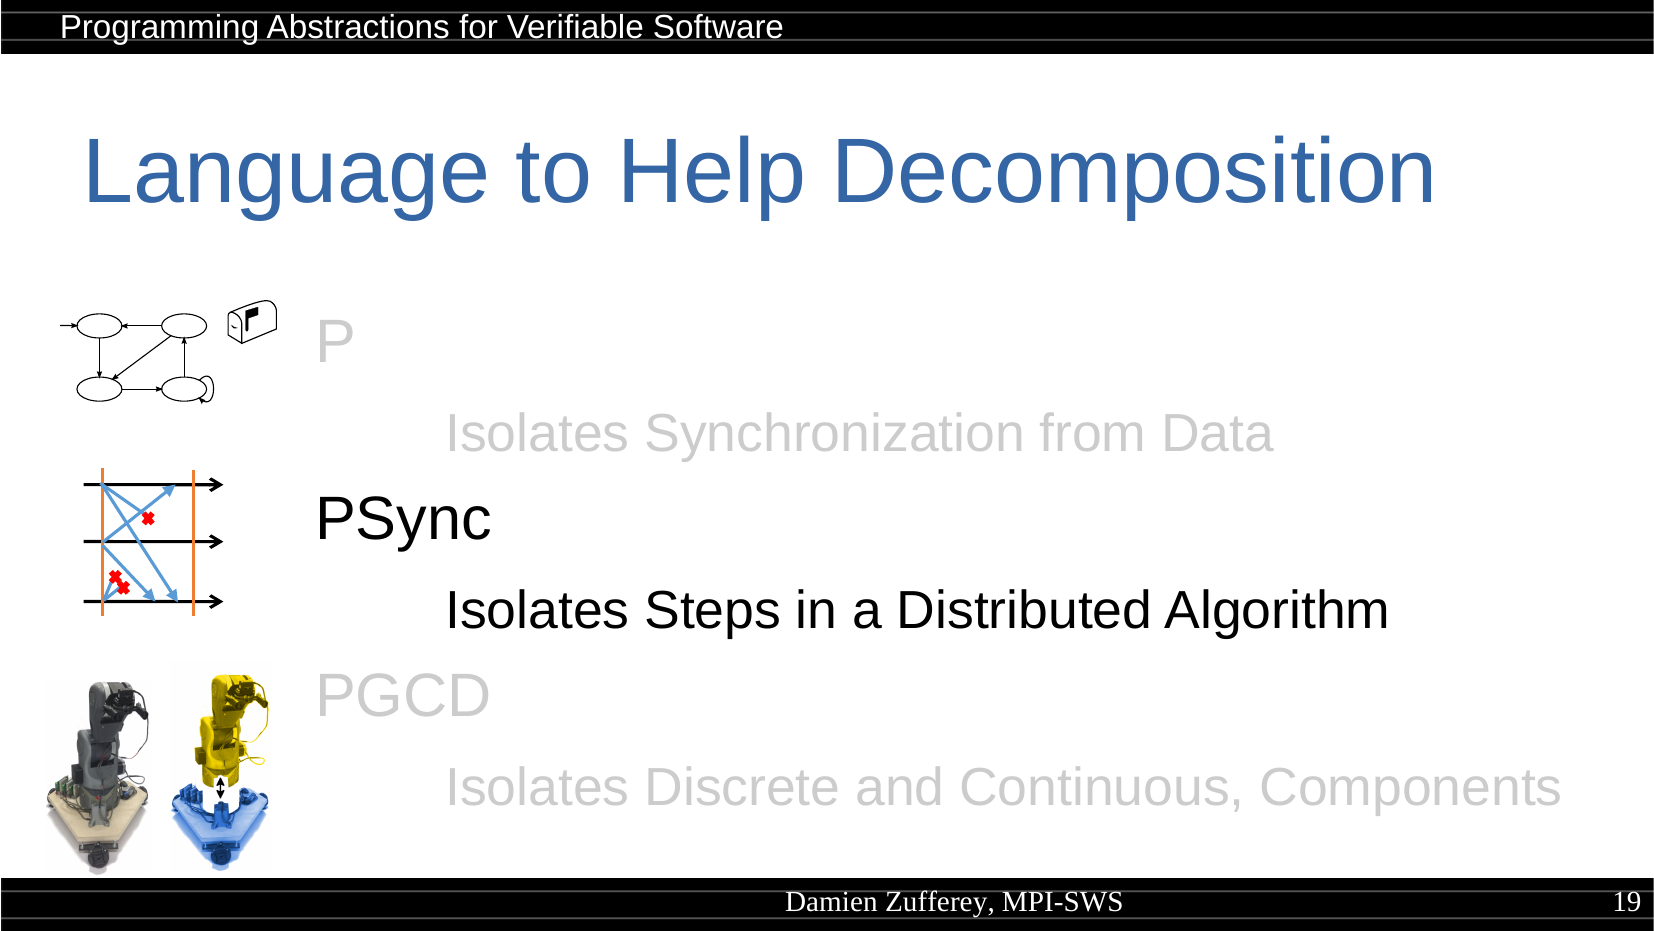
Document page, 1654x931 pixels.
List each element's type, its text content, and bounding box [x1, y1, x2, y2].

picture [1, 878, 1654, 931]
picture [1, 0, 1654, 54]
picture [60, 313, 215, 405]
picture [227, 300, 277, 345]
title Language to Help Decomposition [82, 92, 1571, 249]
list P Isolates Synchronization from Data PSync Isolates Steps in a Distributed Algorithm PGCD Isolates Discrete and Continuous, Components [315, 307, 1571, 861]
picture [170, 659, 271, 872]
text_box [143, 512, 154, 524]
text_box [110, 571, 129, 594]
picture [45, 680, 151, 876]
